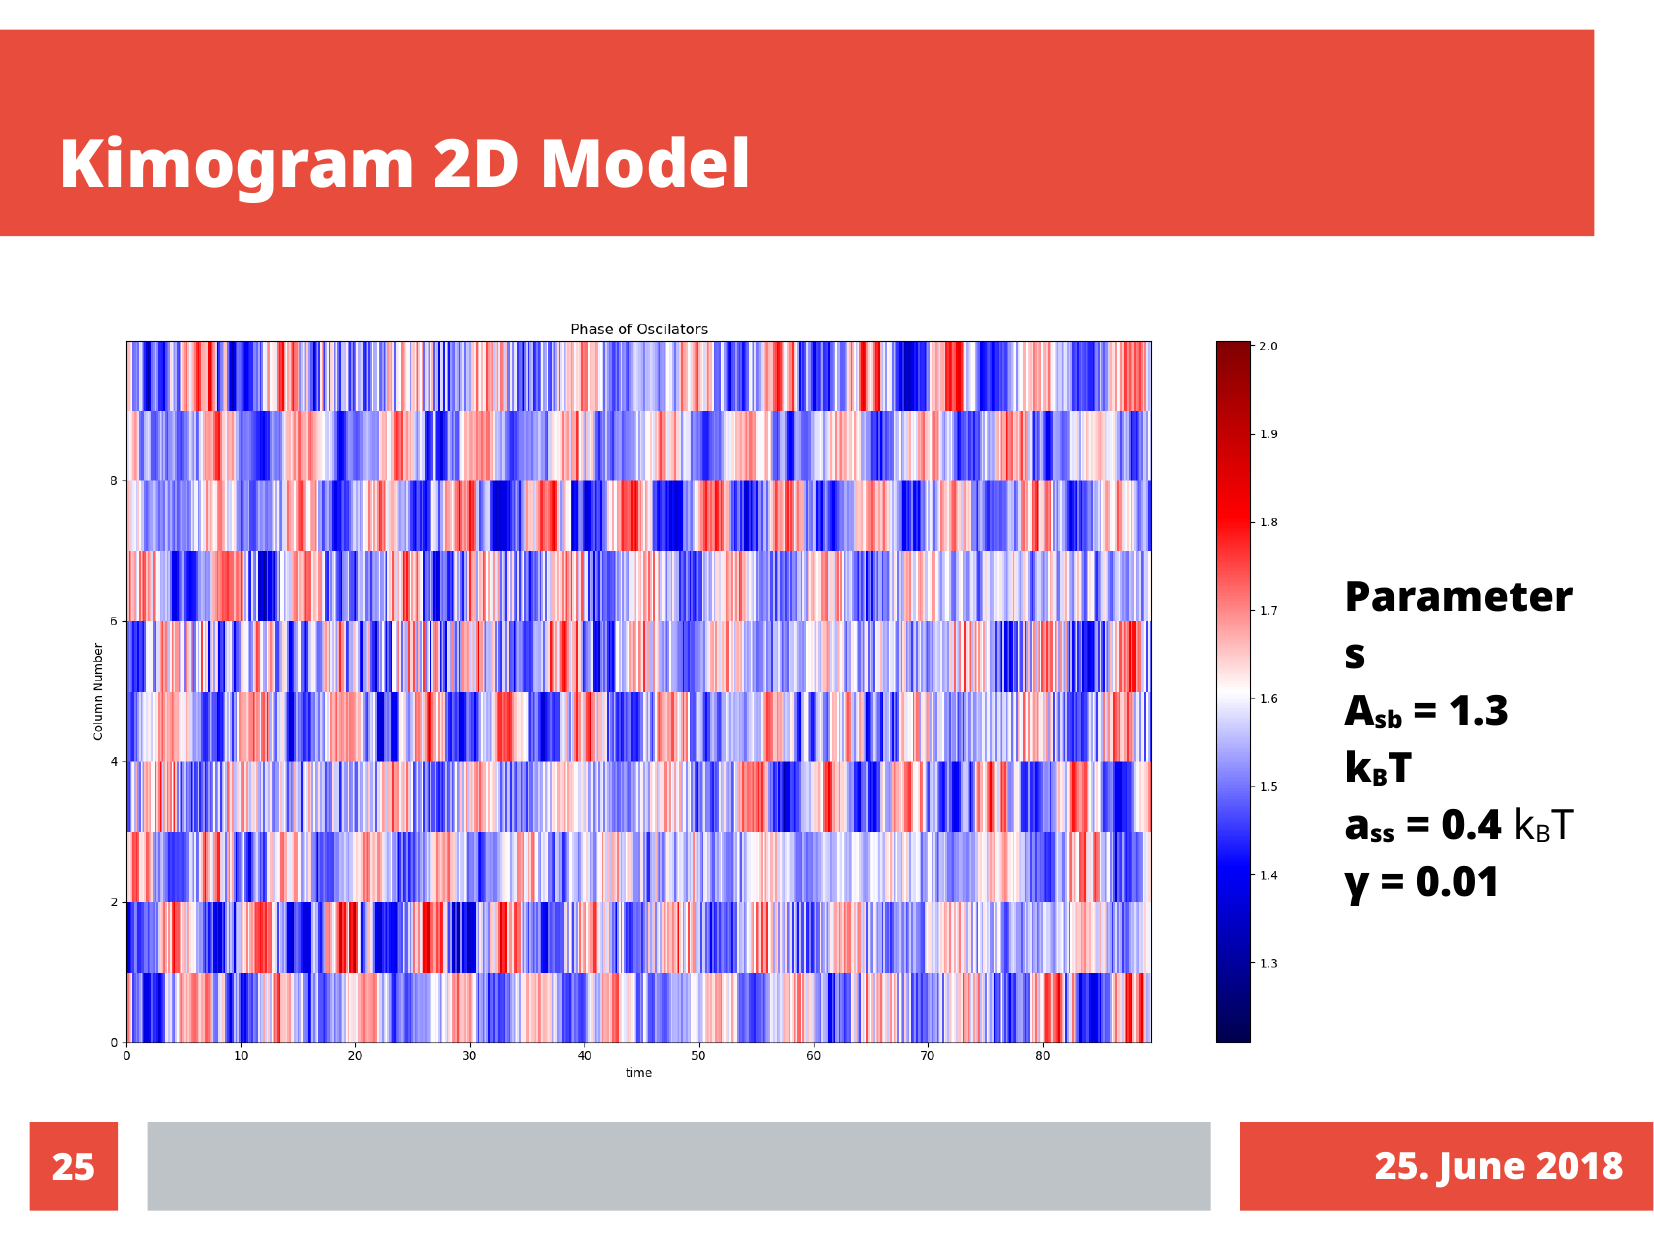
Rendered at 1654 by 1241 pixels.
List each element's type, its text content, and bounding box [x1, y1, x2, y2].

title Kimogram 2D Model [59, 59, 1595, 207]
text_box Parameters Asb = 1.3 kBT ass = 0.4 kBT γ = 0.01 [1344, 509, 1586, 854]
picture [87, 312, 1294, 1087]
